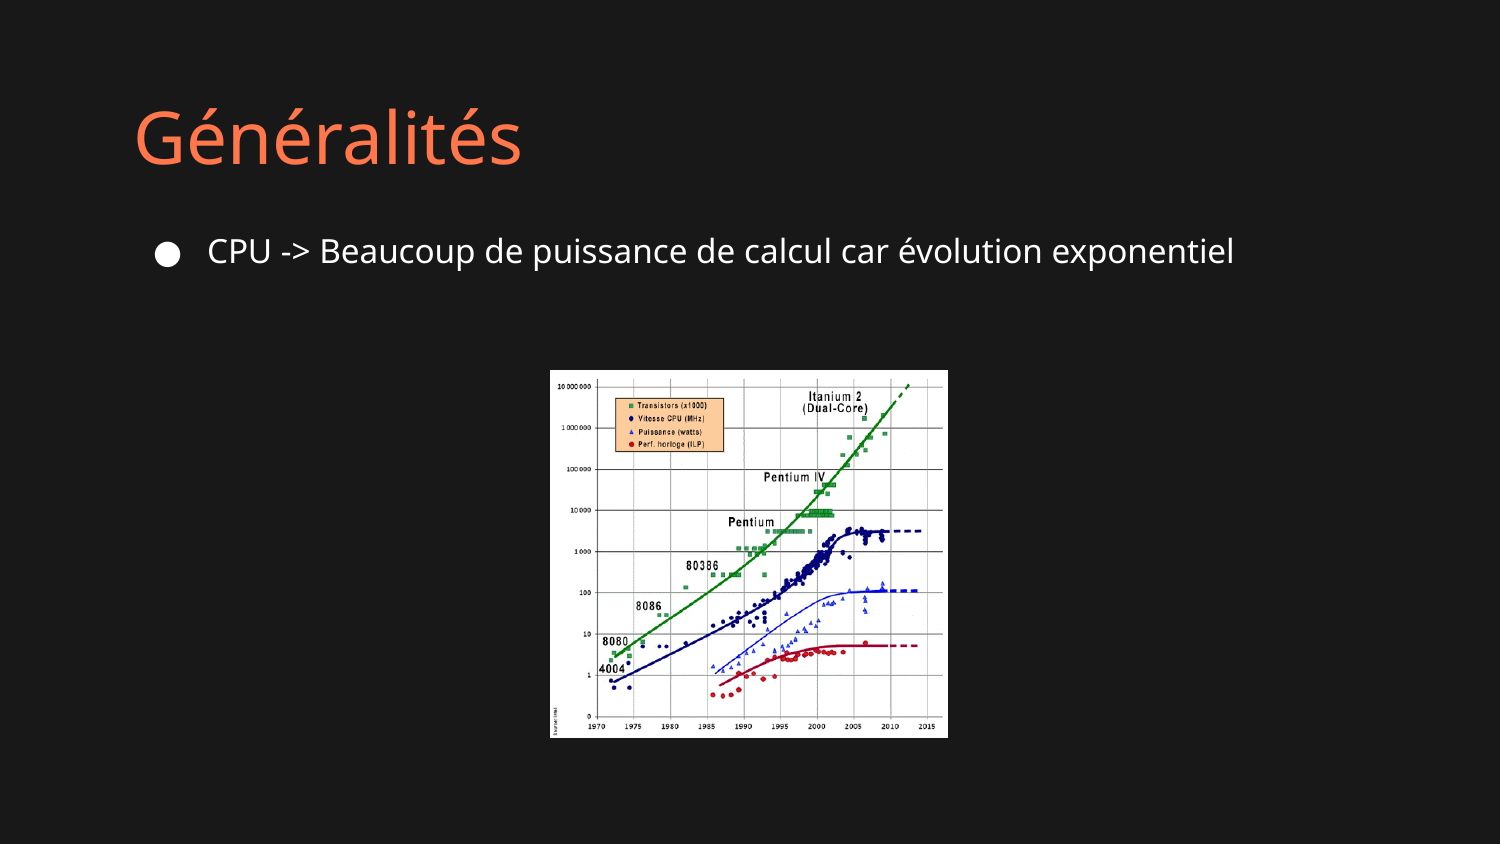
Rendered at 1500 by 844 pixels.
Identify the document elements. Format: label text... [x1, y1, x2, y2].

title Généralités [118, 88, 1382, 183]
picture [550, 370, 948, 738]
subtitle CPU -> Beaucoup de puissance de calcul car évolution exponentiel [117, 215, 1381, 756]
